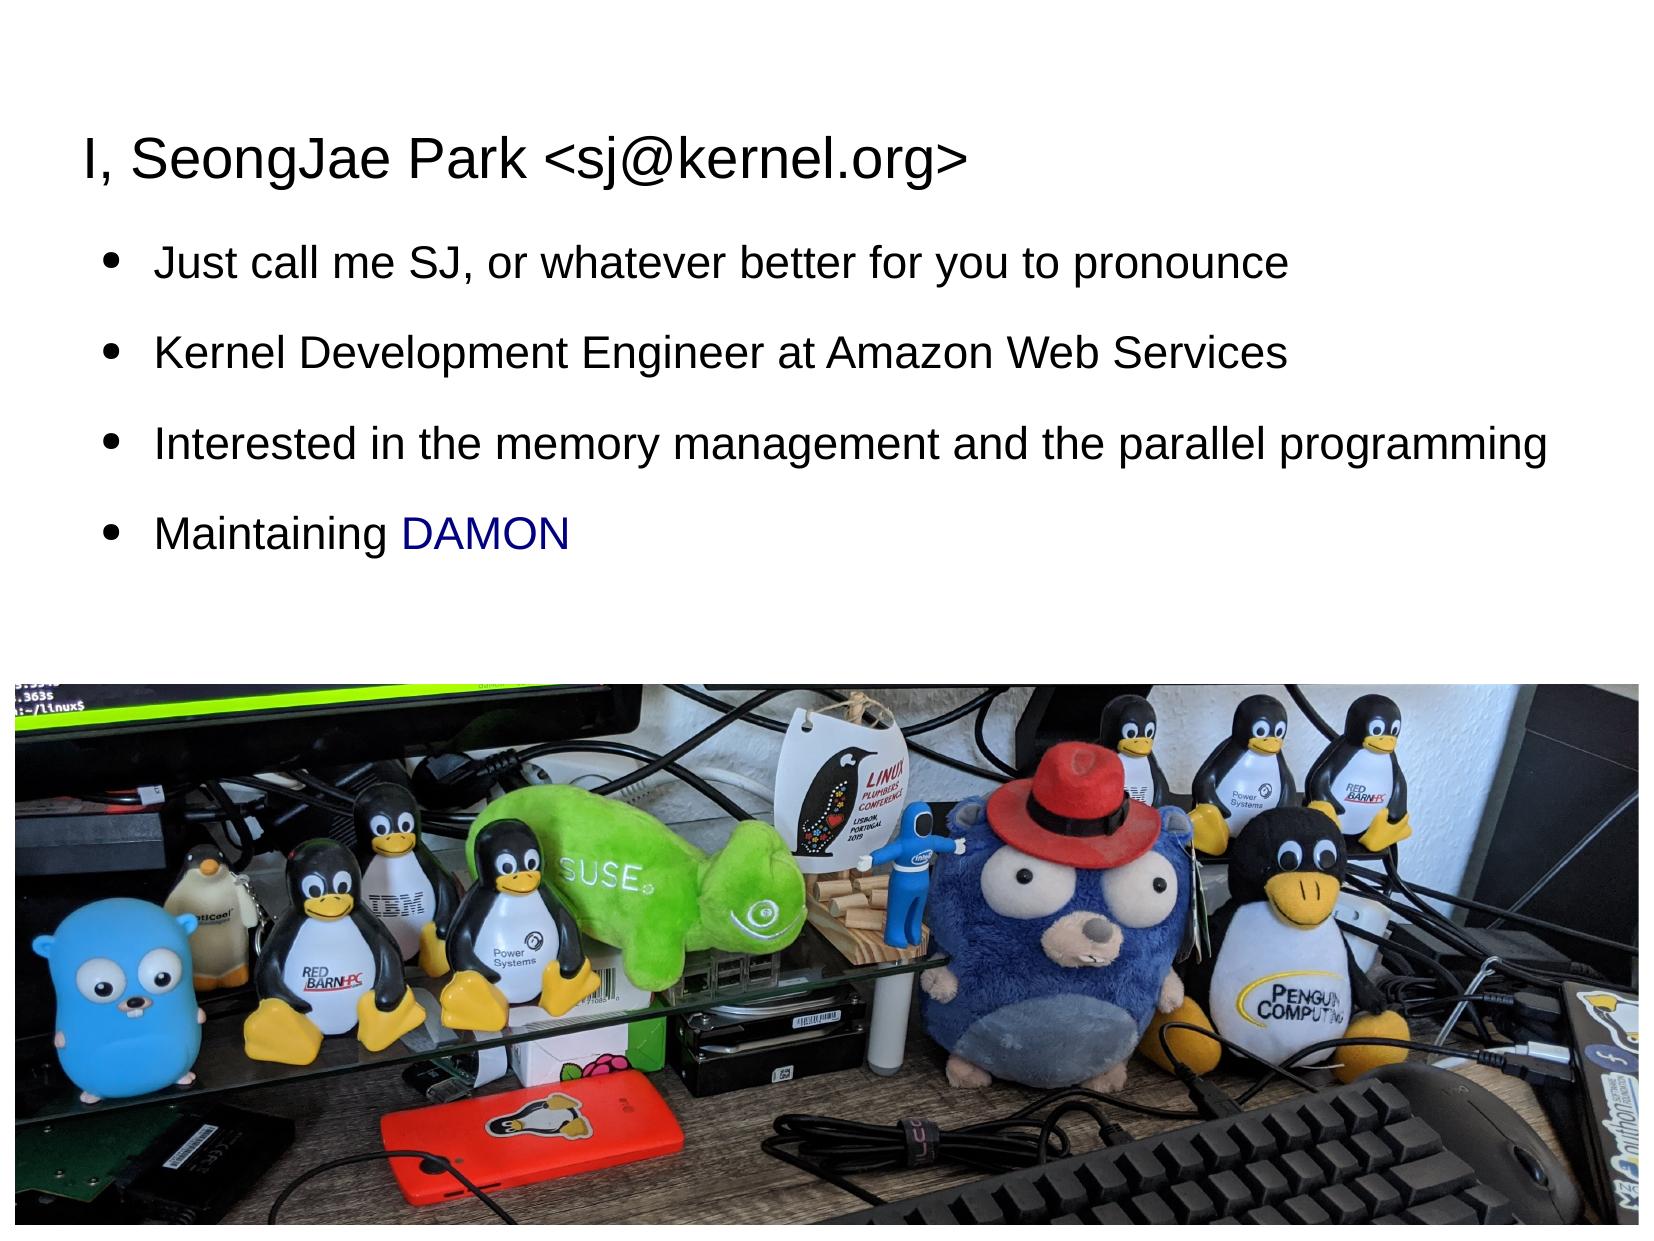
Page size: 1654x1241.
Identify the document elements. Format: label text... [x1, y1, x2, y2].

list Just call me SJ, or whatever better for you to pronounce Kernel Development Engineer at Amazon Web Services Interested in the memory management and the parallel programming Maintaining DAMON [82, 236, 1571, 684]
title I, SeongJae Park <sj@kernel.org> [82, 108, 1571, 210]
picture [15, 684, 1639, 1225]
